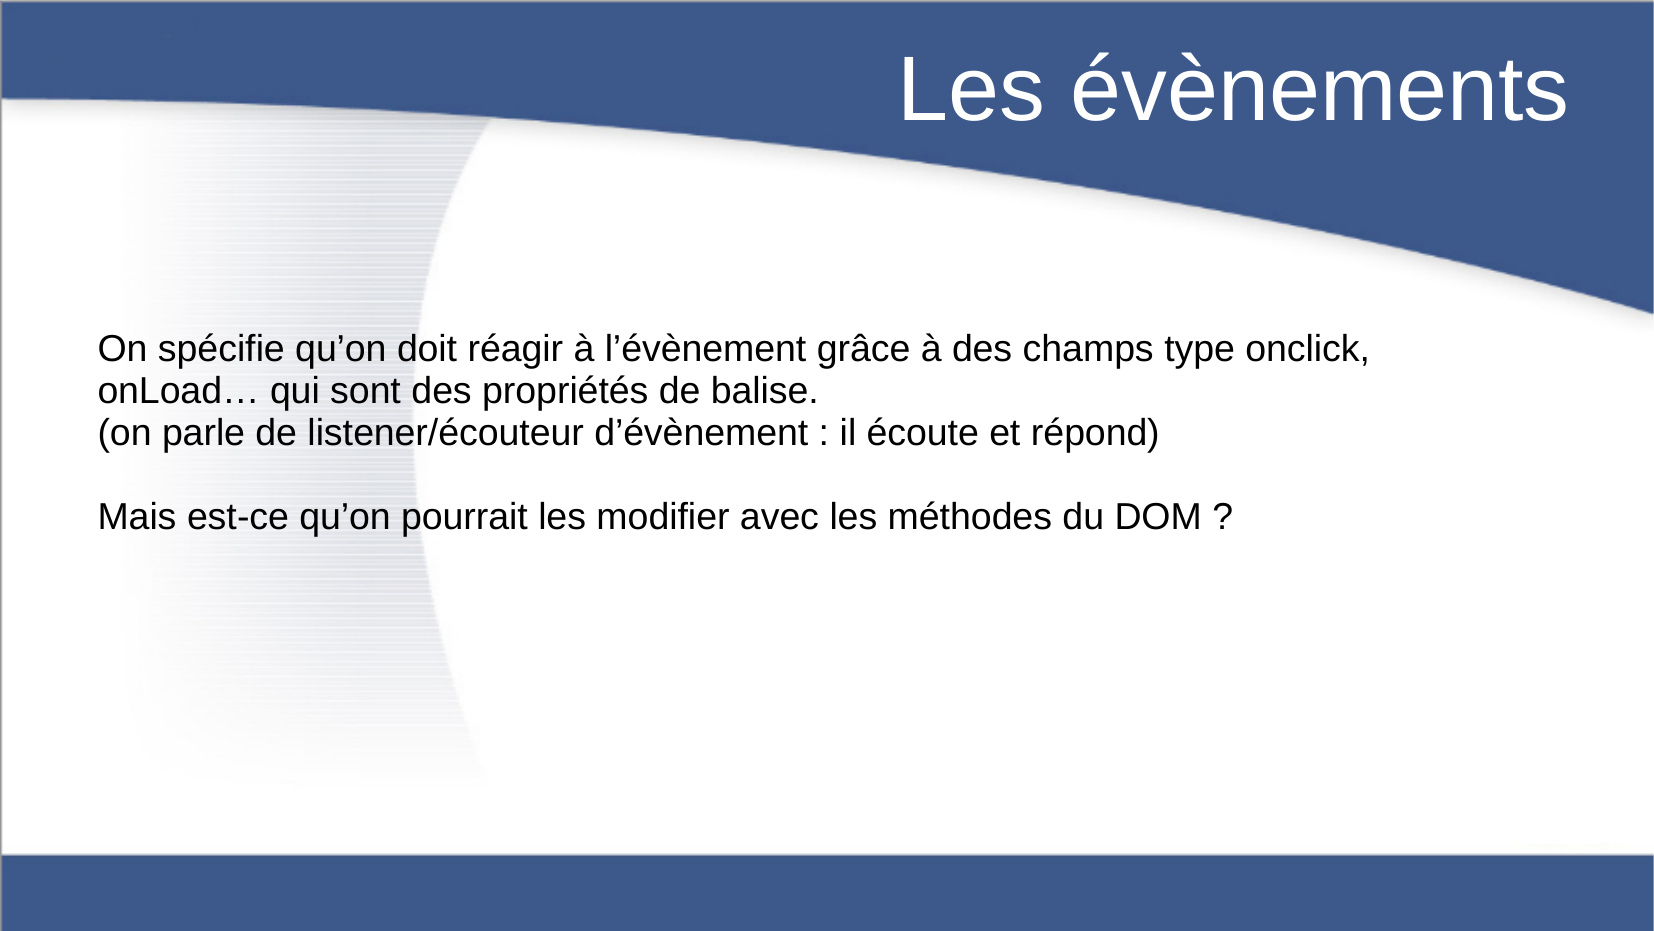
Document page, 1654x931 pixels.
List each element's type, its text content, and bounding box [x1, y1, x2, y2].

picture [0, 0, 1654, 931]
text_box On spécifie qu’on doit réagir à l’évènement grâce à des champs type onclick, onLoad… qui sont des propriétés de balise. (on parle de listener/écouteur d’évènement : il écoute et répond) Mais est-ce qu’on pourrait les modifier avec les méthodes du DOM ? [82, 236, 1548, 745]
title Les évènements [82, 37, 1571, 193]
